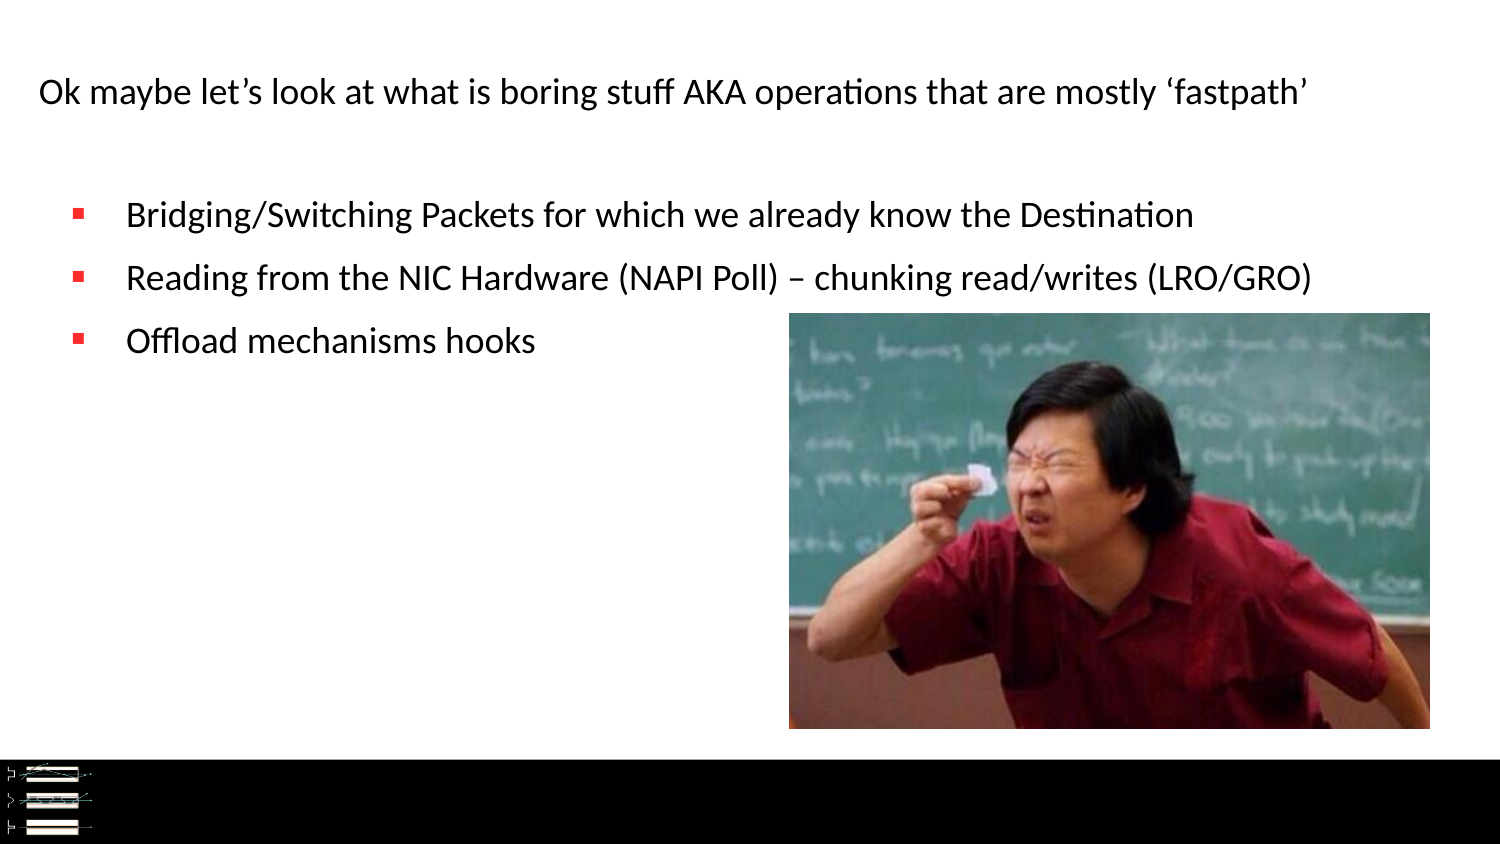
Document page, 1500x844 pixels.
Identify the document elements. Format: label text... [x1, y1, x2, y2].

title Ok maybe let’s look at what is boring stuff AKA operations that are mostly ‘fastpath’ [38, 24, 1464, 166]
picture [789, 313, 1430, 729]
list Bridging/Switching Packets for which we already know the Destination Reading from the NIC Hardware (NAPI Poll) – chunking read/writes (LRO/GRO) Offload mechanisms hooks [54, 192, 1479, 706]
picture [5, 761, 95, 837]
